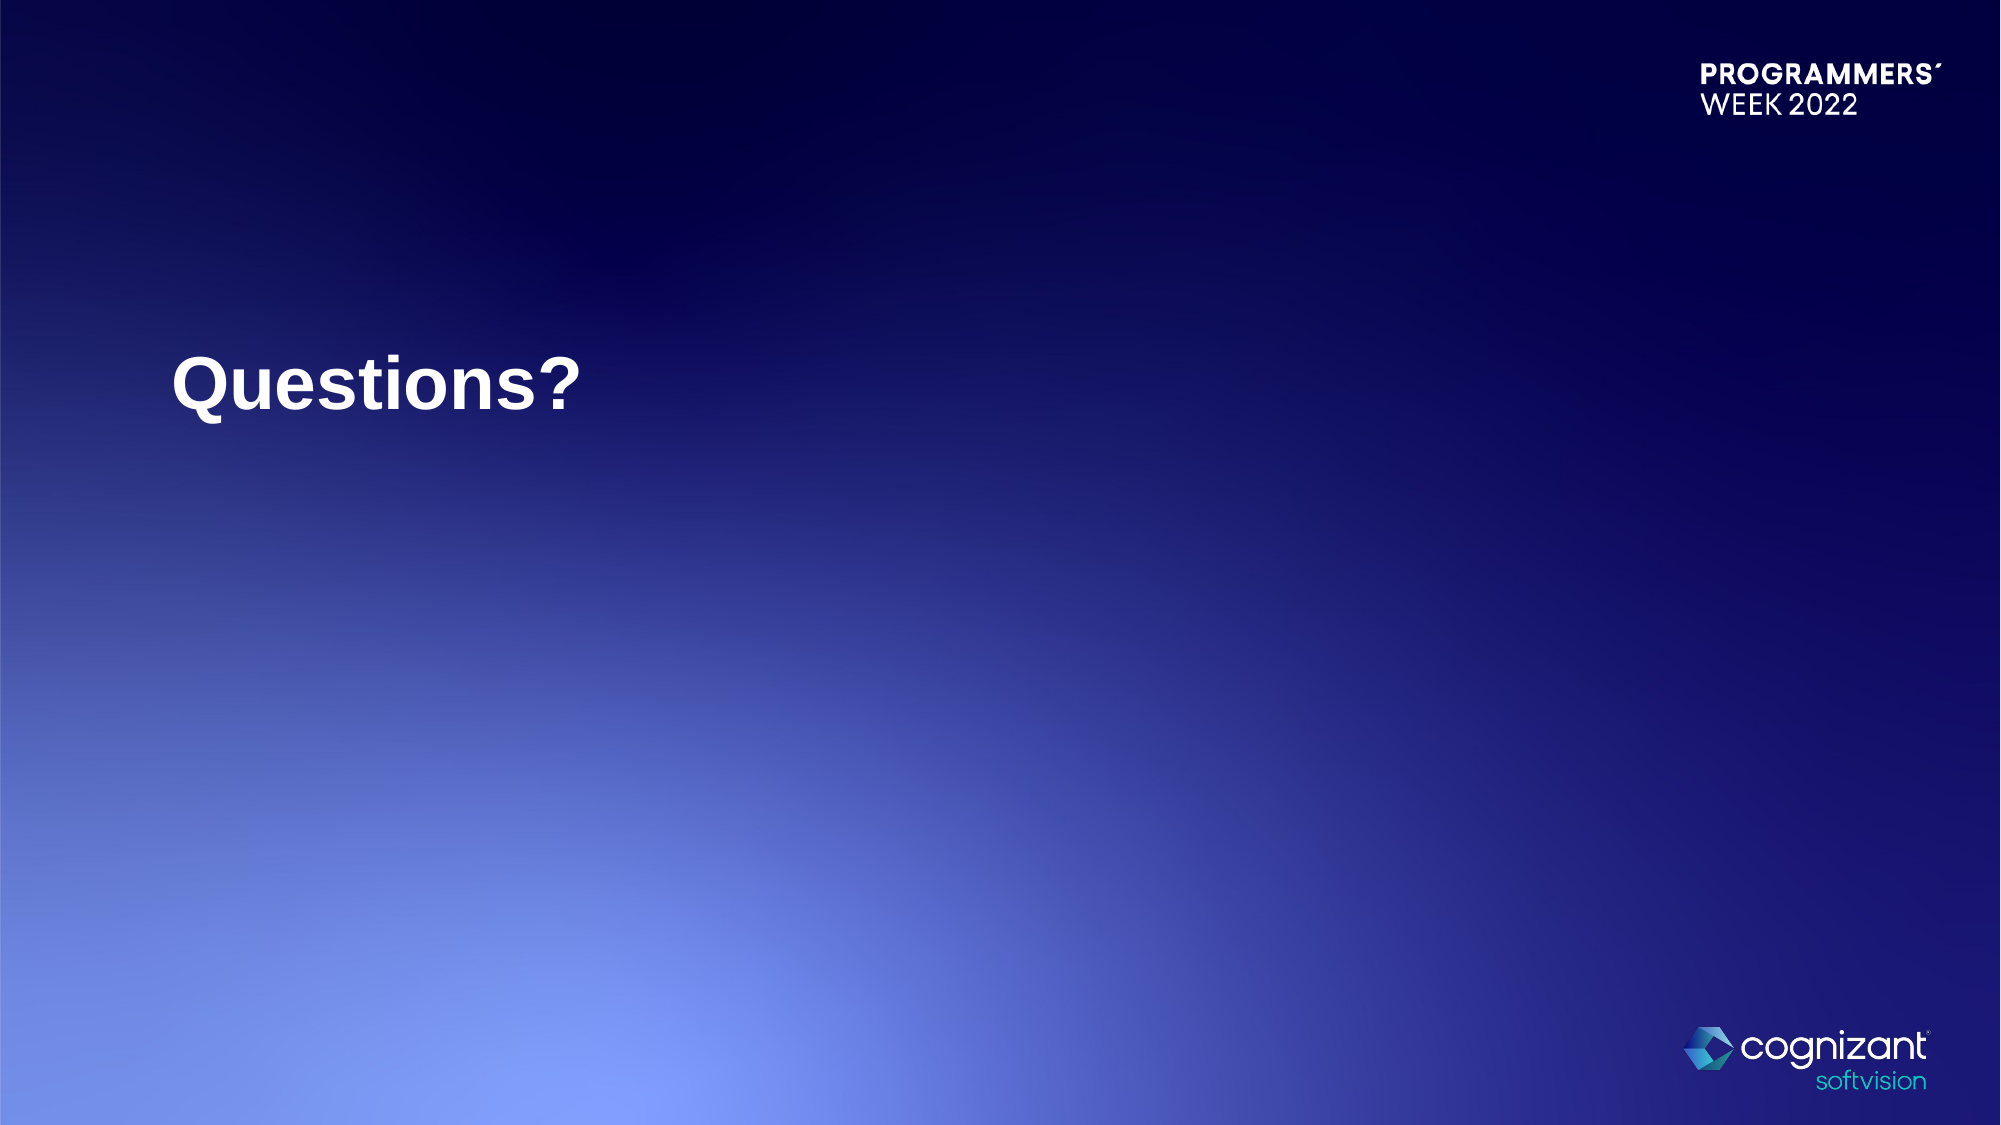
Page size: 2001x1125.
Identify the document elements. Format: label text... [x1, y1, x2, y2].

title Questions? [171, 285, 1710, 474]
picture [1, 0, 2001, 1125]
